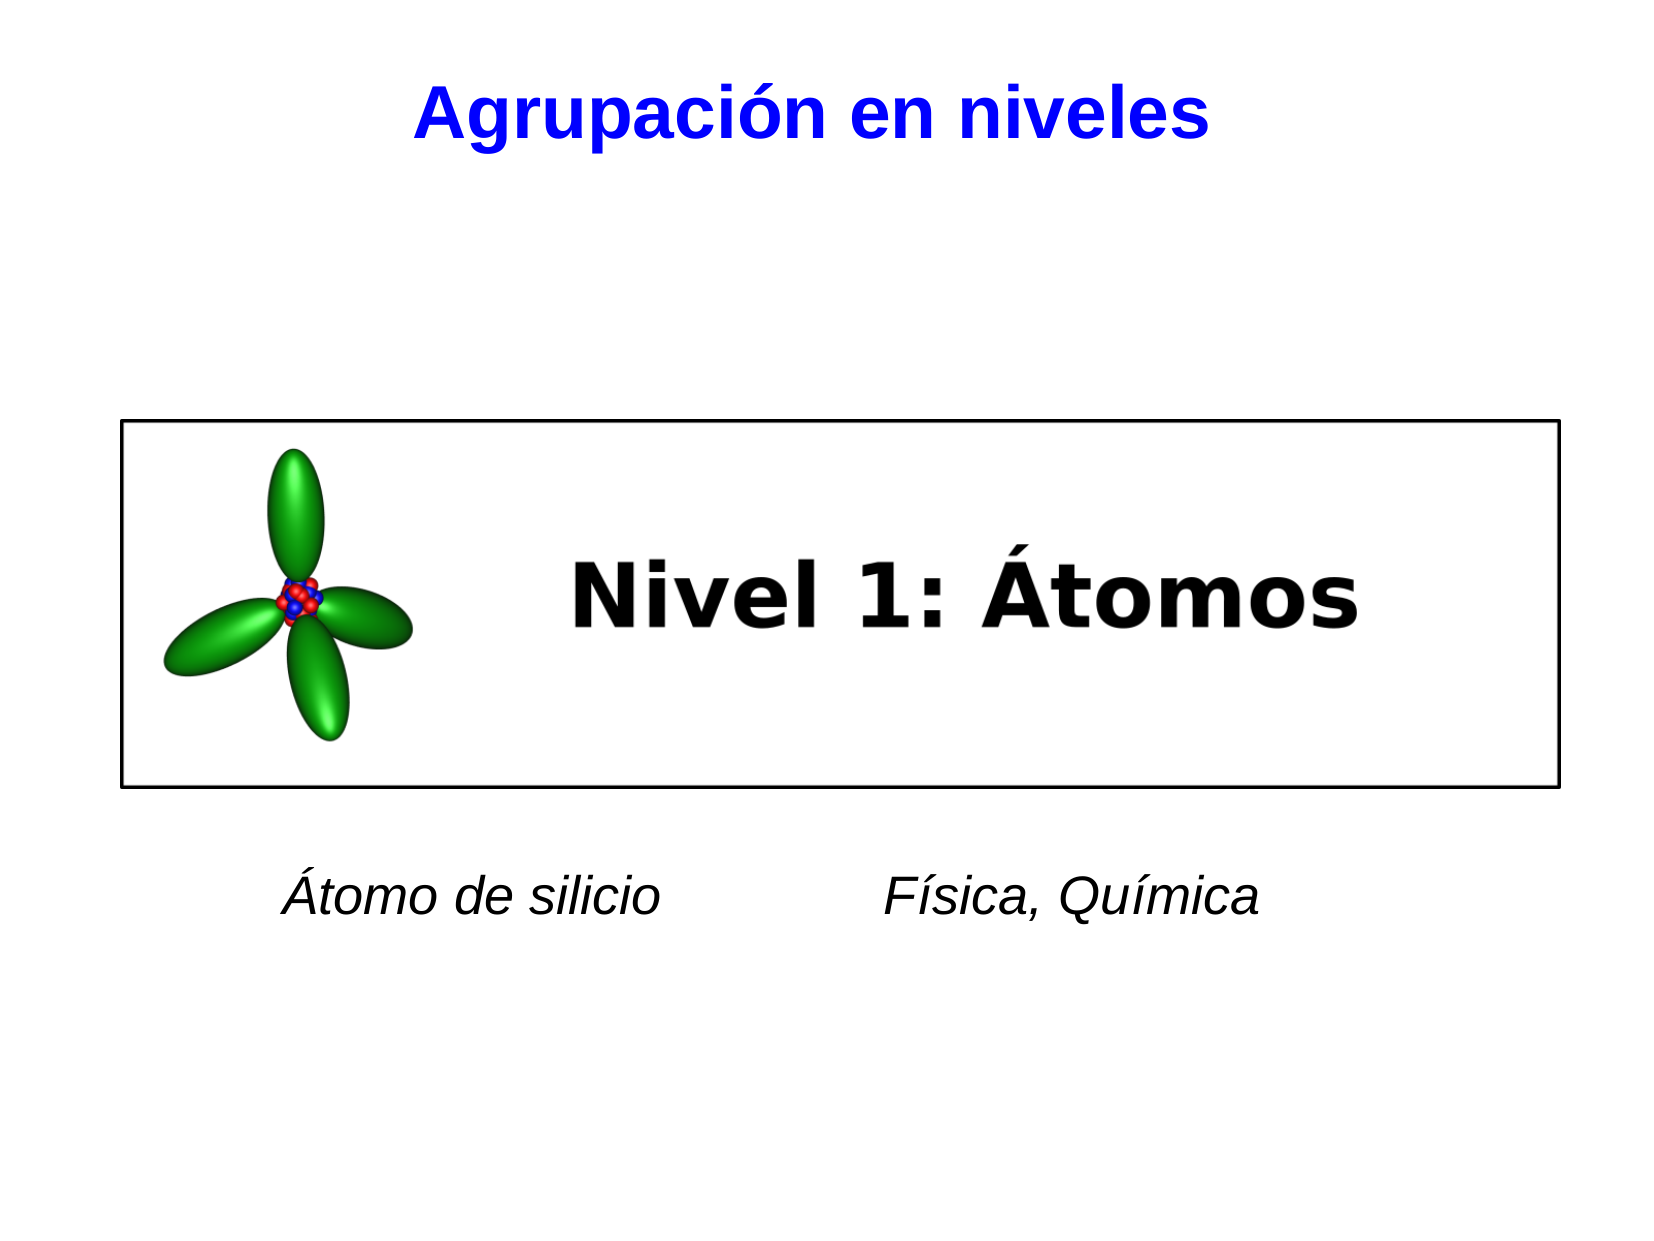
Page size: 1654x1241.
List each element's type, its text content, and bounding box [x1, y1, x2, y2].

picture [120, 419, 1561, 789]
text_box Átomo de silicio [210, 861, 735, 931]
text_box Física, Química [810, 861, 1336, 931]
text_box Agrupación en niveles [64, 59, 1561, 166]
